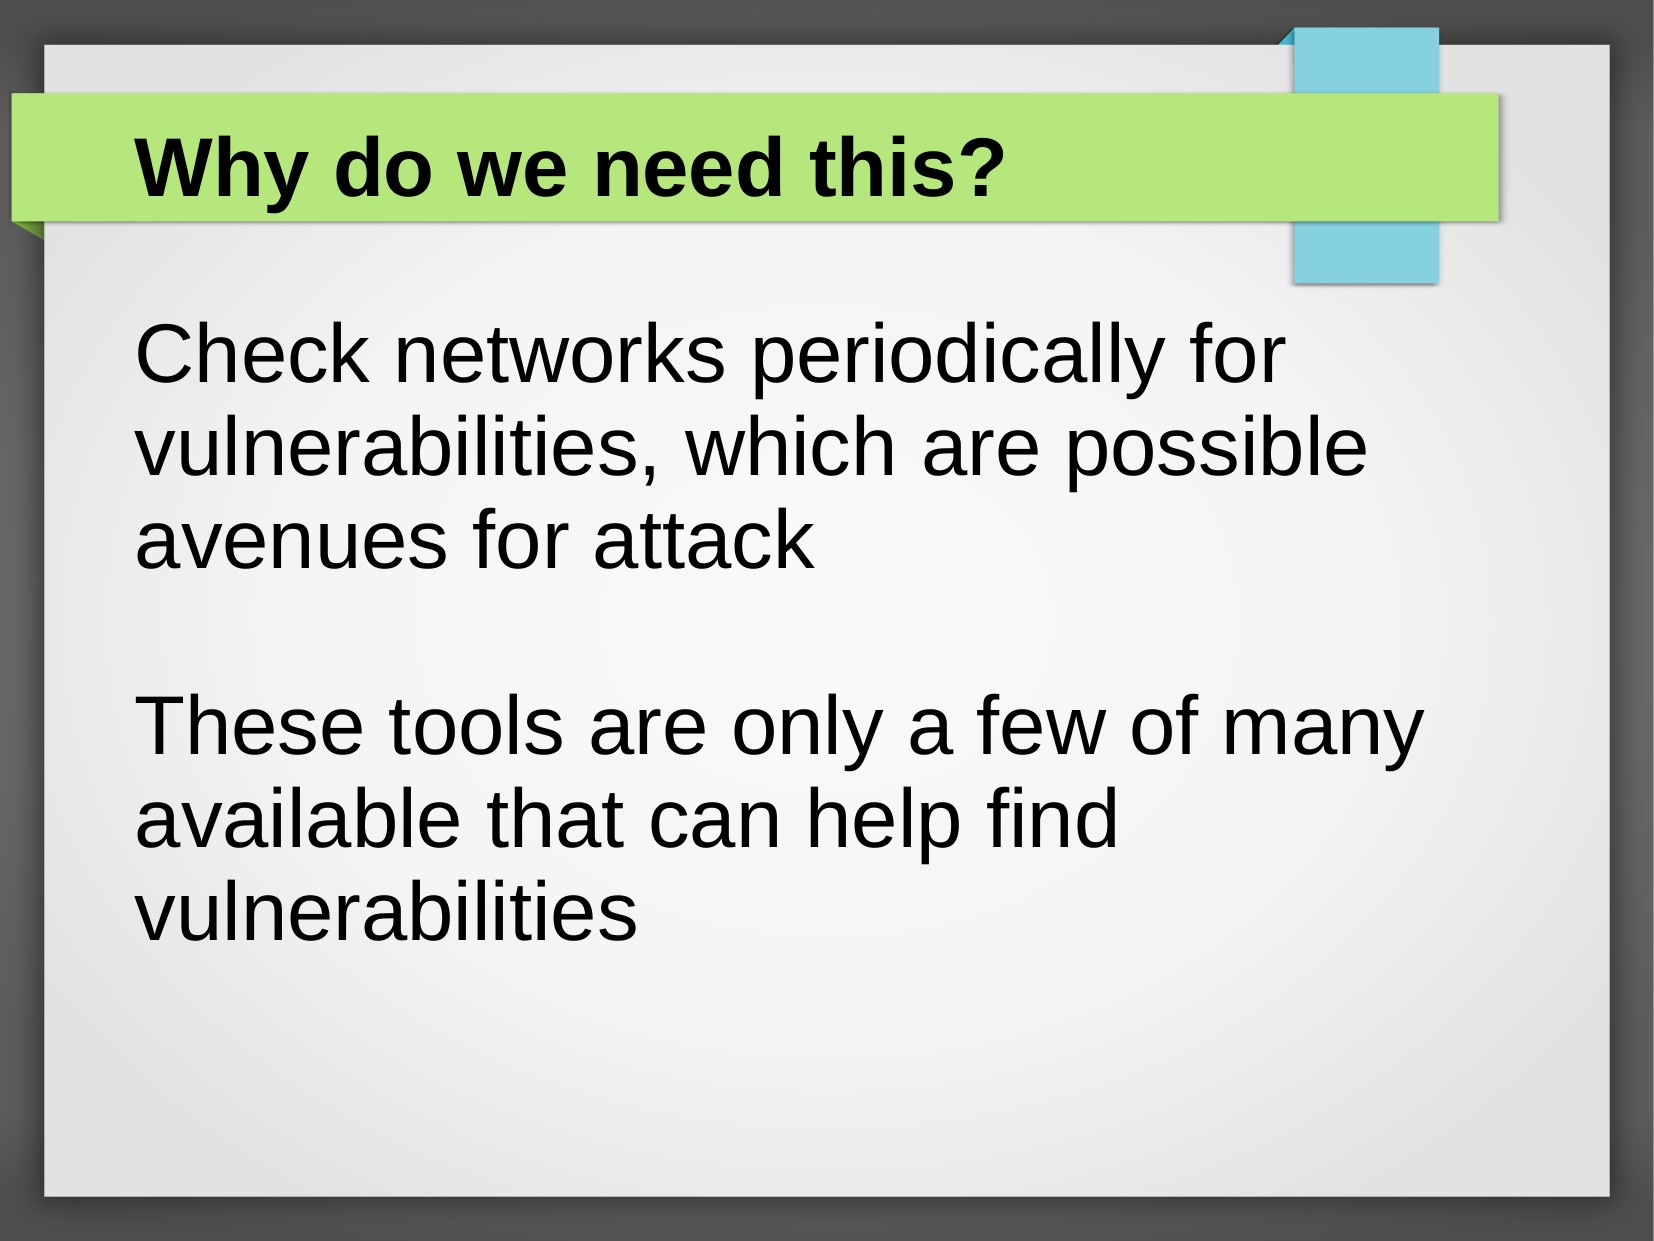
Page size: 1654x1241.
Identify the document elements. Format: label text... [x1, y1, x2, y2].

picture [0, 0, 1654, 1241]
text_box Why do we need this? Check networks periodically for vulnerabilities, which are possible avenues for attack These tools are only a few of many available that can help find vulnerabilities [120, 114, 1465, 967]
